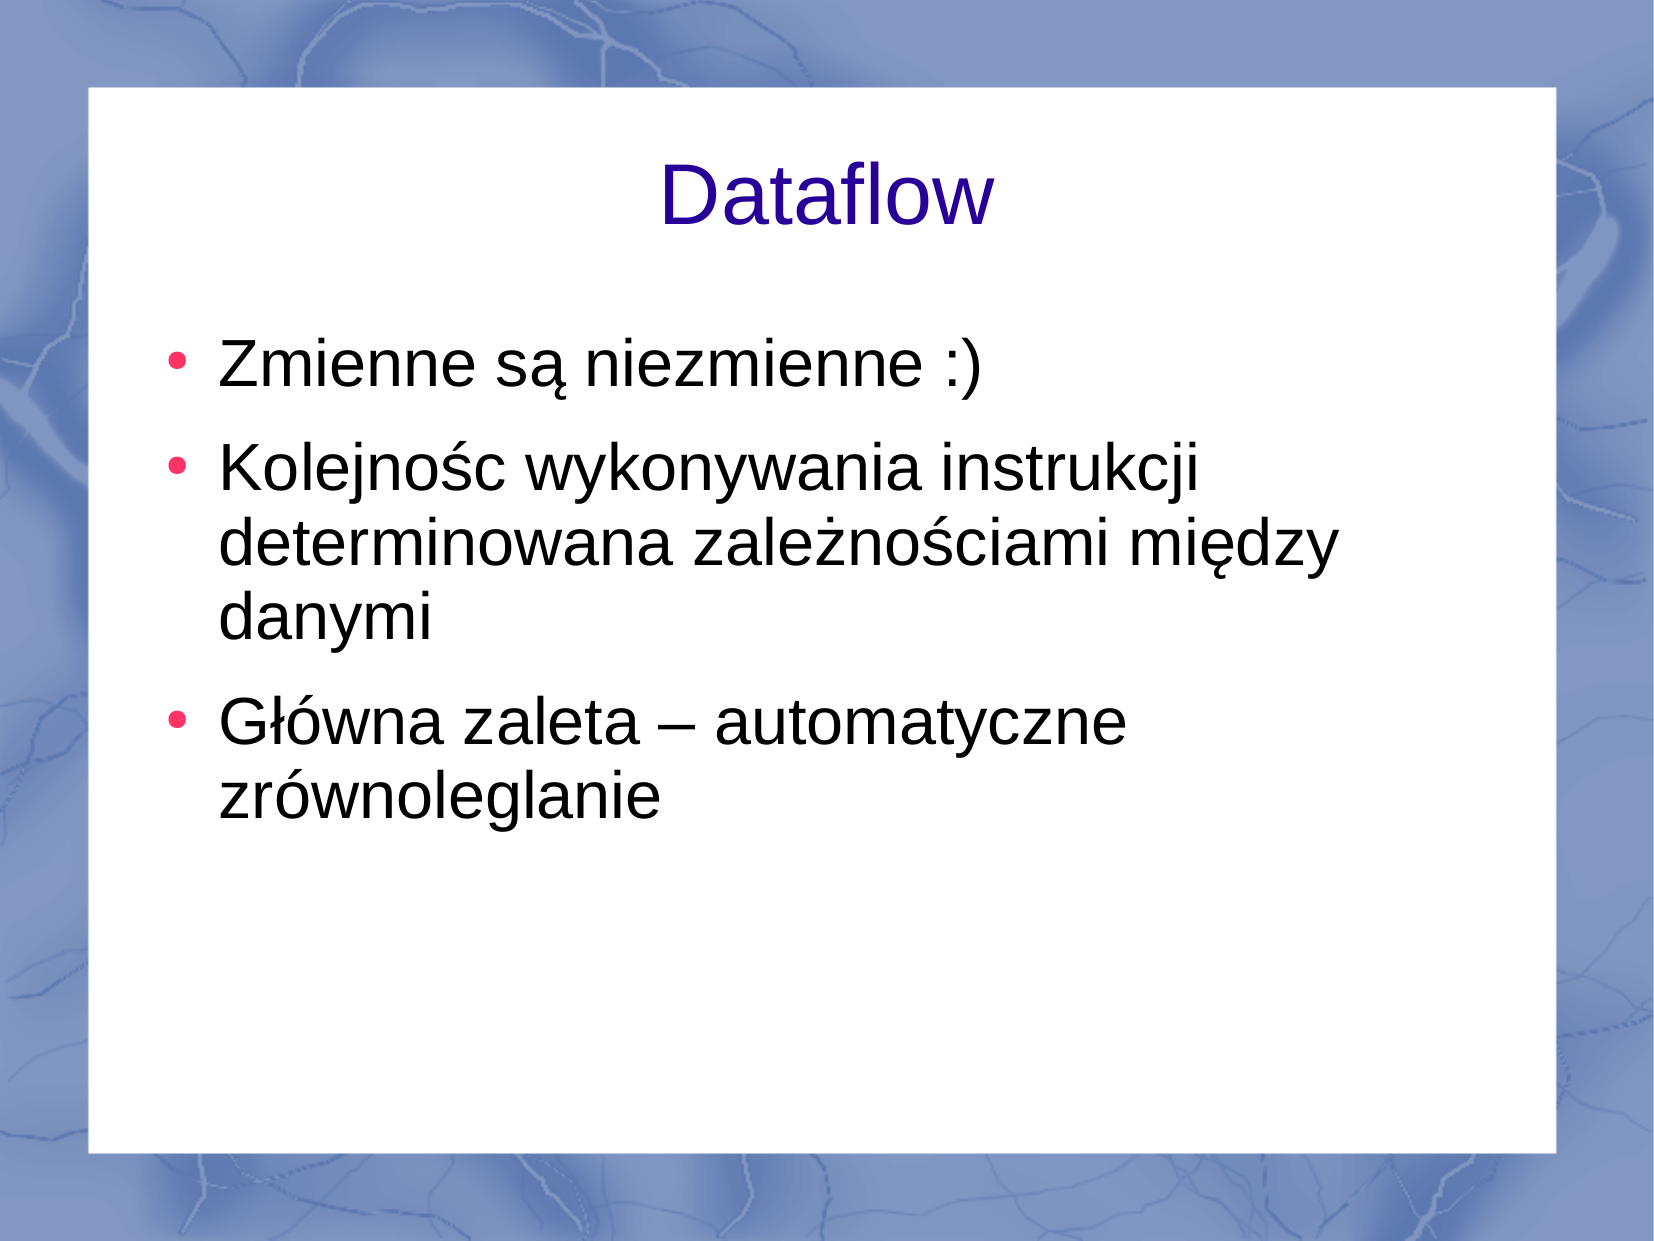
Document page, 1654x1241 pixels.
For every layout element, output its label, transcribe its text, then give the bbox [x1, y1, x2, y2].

picture [0, 0, 1654, 1241]
title Dataflow [118, 90, 1536, 298]
list Zmienne są niezmienne :) Kolejnośc wykonywania instrukcji determinowana zależnościami między danymi Główna zaleta – automatyczne zrównoleglanie [147, 325, 1506, 1045]
